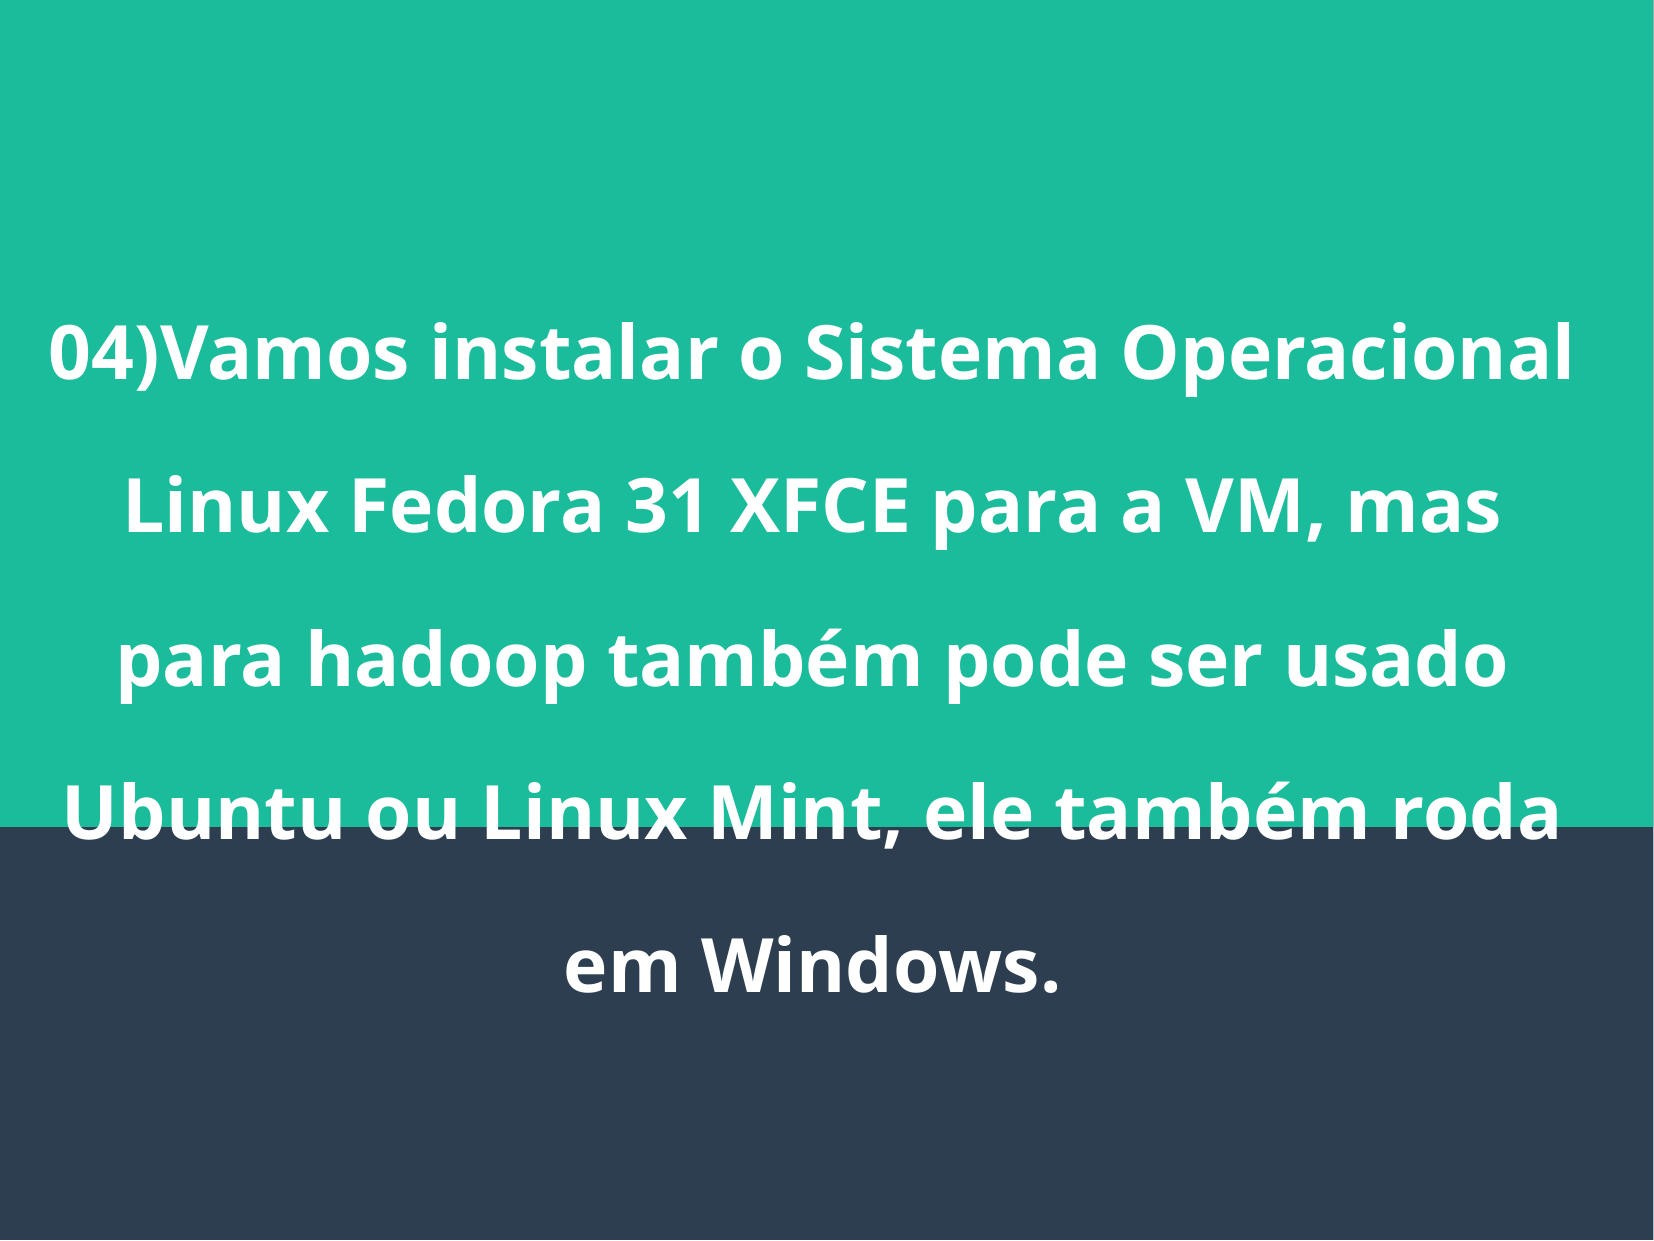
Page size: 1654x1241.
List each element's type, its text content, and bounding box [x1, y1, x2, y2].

title 04)Vamos instalar o Sistema Operacional Linux Fedora 31 XFCE para a VM, mas para hadoop também pode ser usado Ubuntu ou Linux Mint, ele também roda em Windows. [45, 247, 1581, 406]
